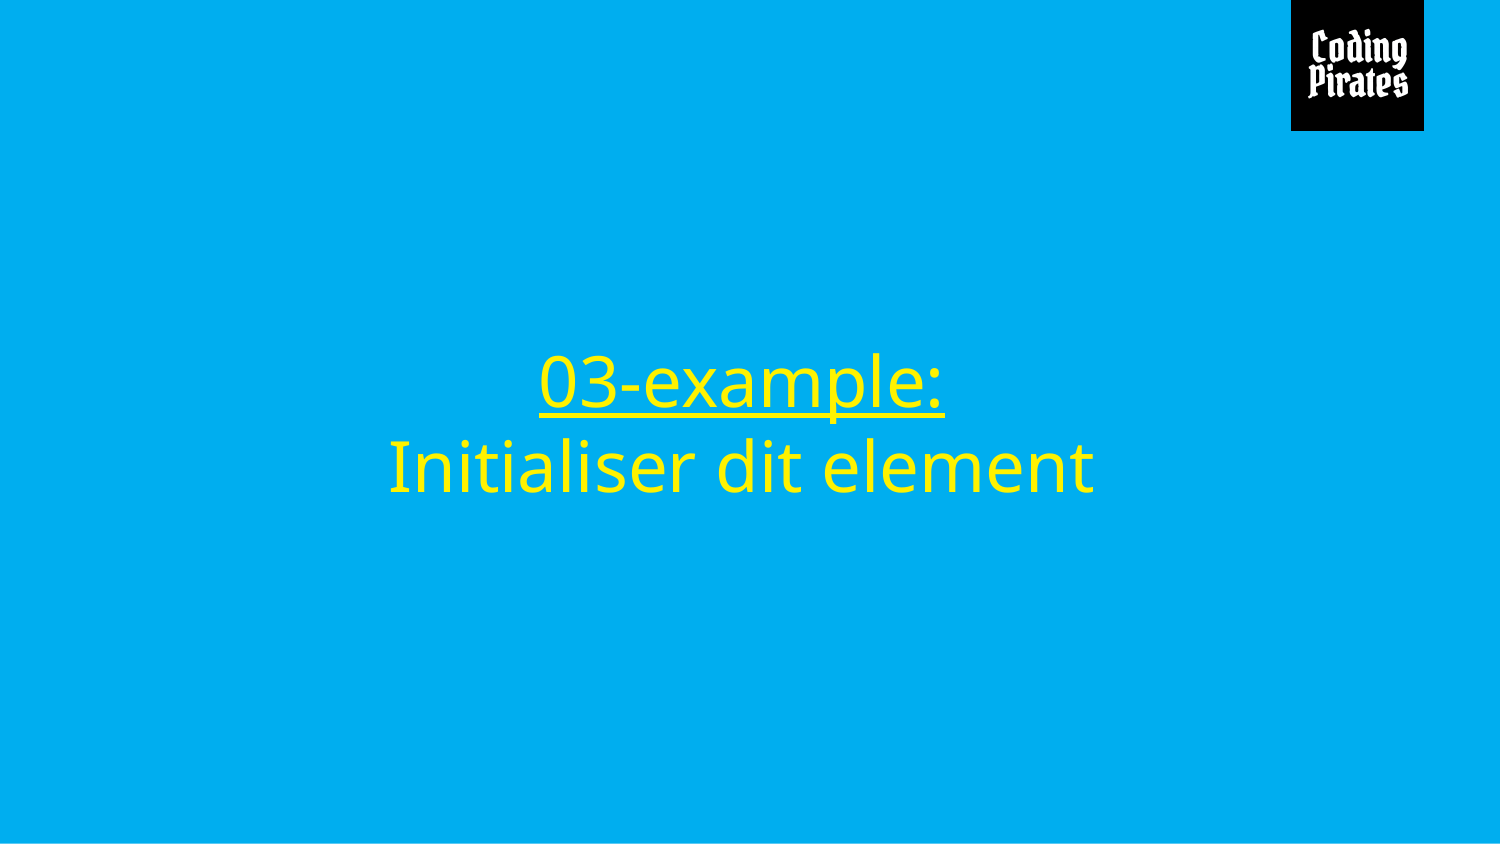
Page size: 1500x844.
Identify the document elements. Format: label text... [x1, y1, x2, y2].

title 03-example: Initialiser dit element [12, 352, 1472, 491]
picture [1292, 0, 1423, 130]
